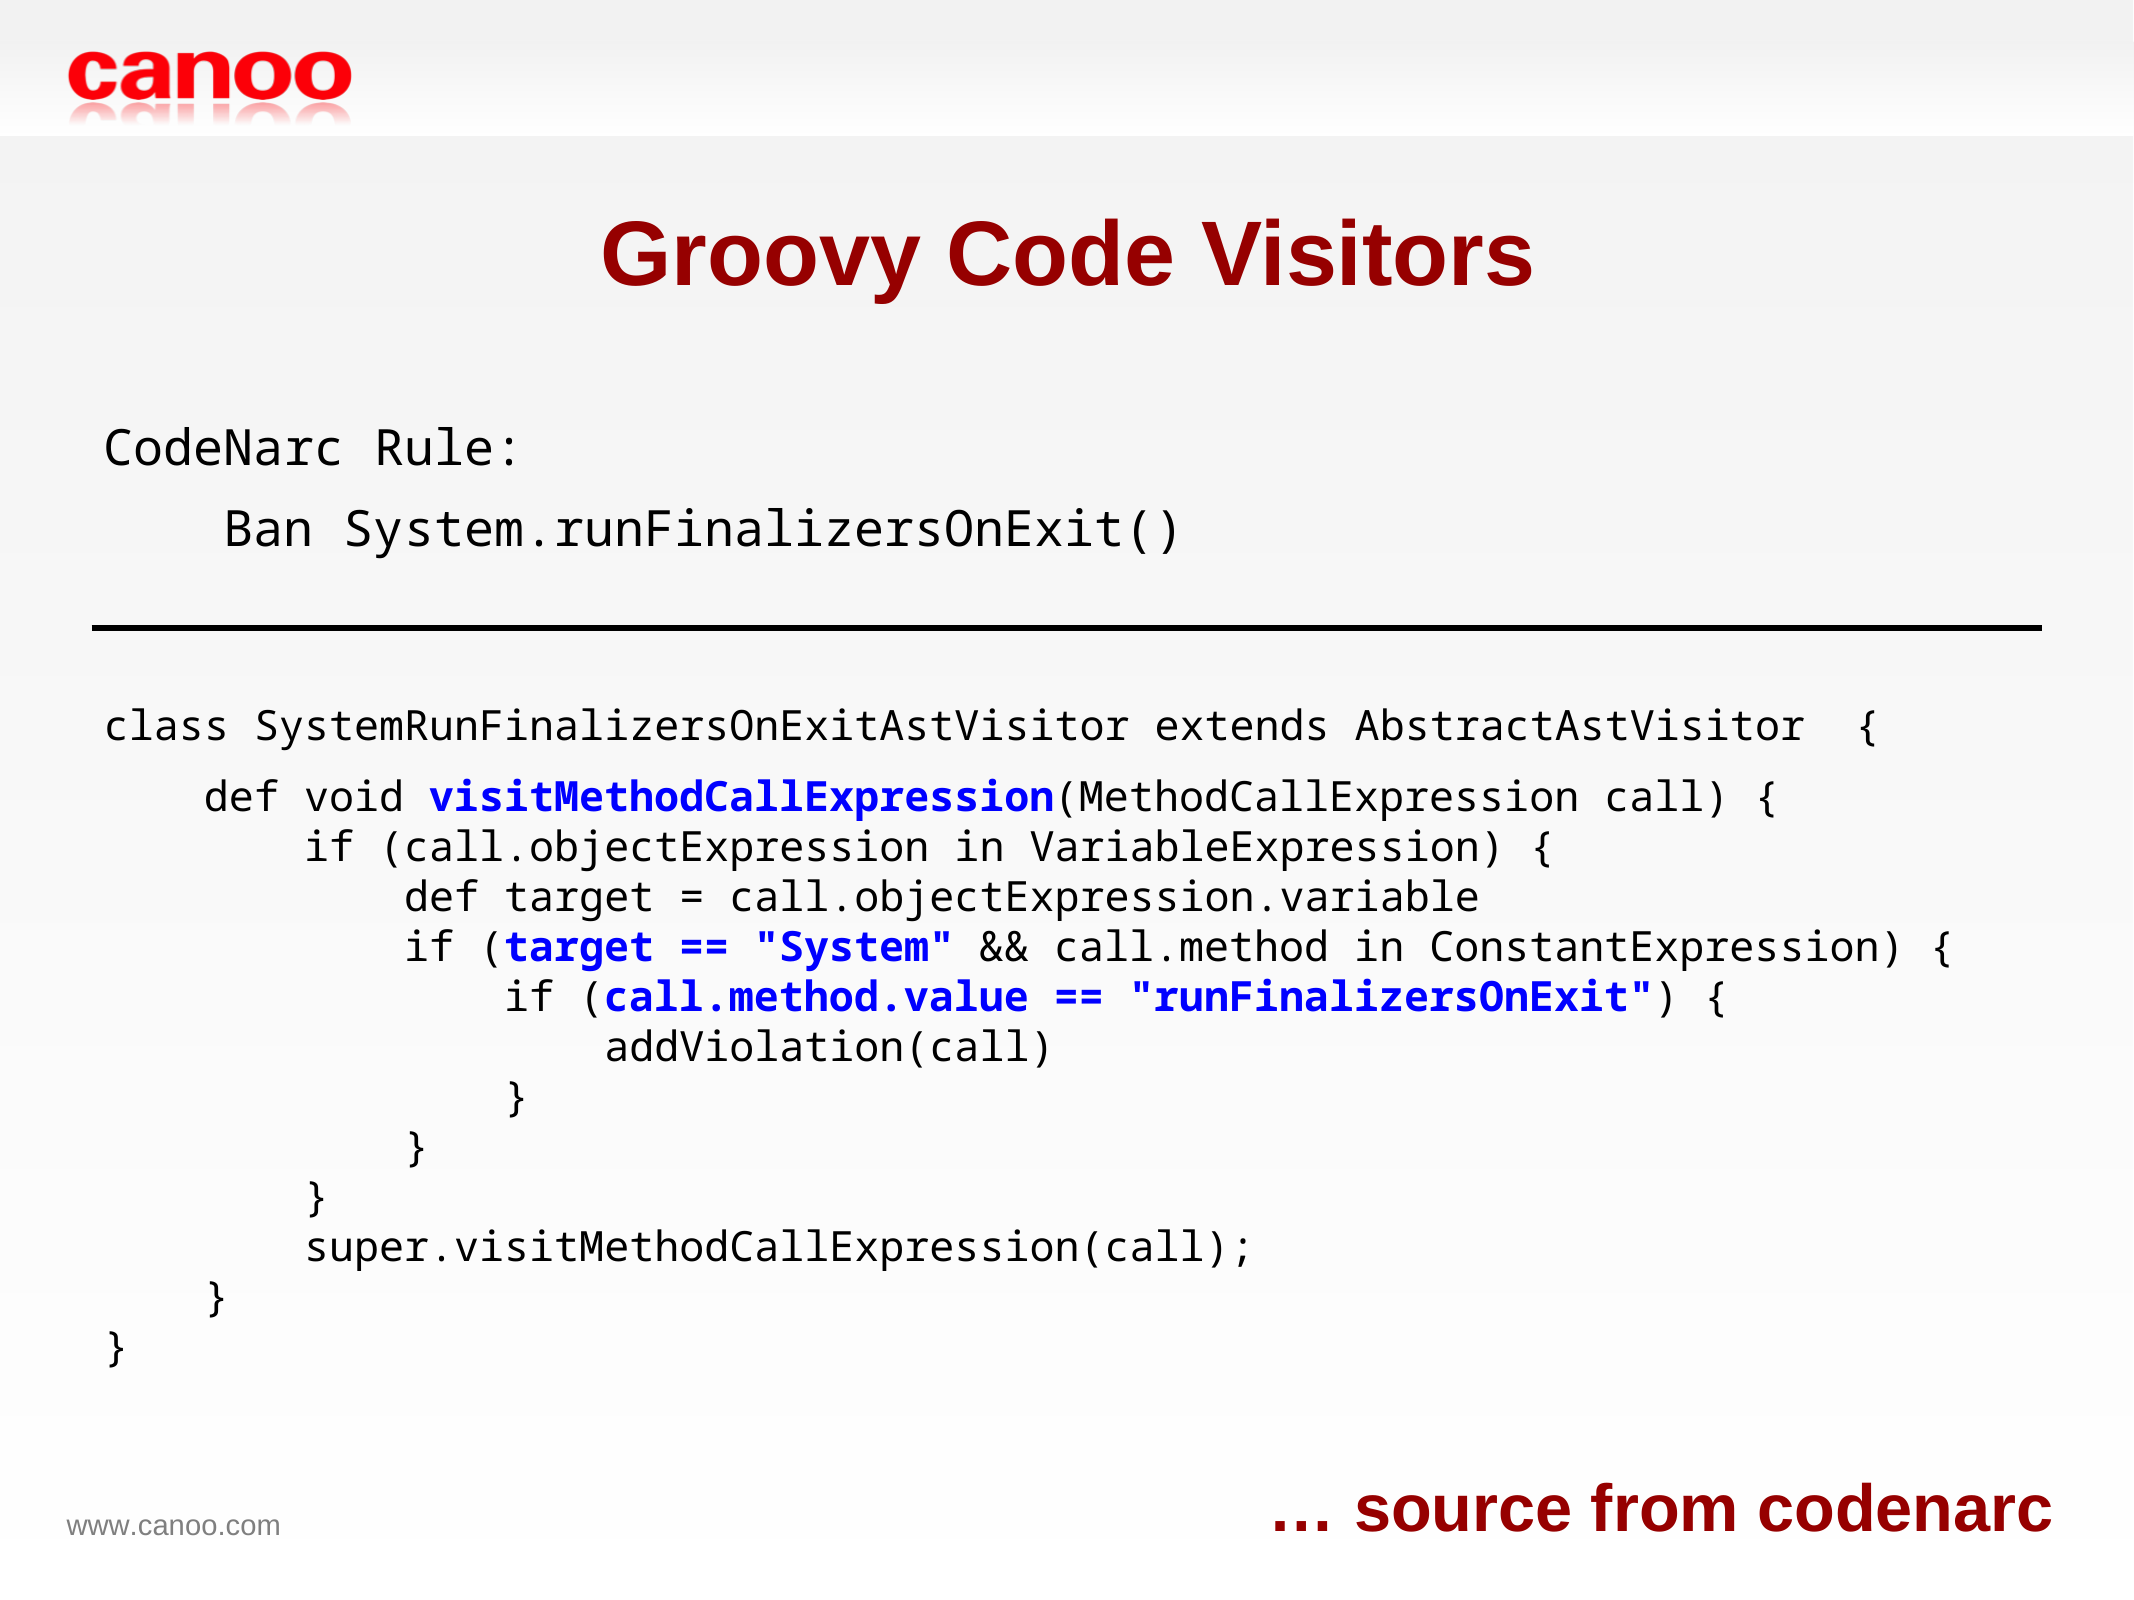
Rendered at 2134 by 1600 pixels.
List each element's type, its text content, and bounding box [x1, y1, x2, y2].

picture [65, 48, 353, 154]
subtitle CodeNarc Rule: Ban System.runFinalizersOnExit() class SystemRunFinalizersOnExitAstVisitor extends AbstractAstVisitor { def void visitMethodCallExpression(MethodCallExpression call) { if (call.objectExpression in VariableExpression) { def target = call.objectExpression.variable if (target == "System" && call.method in ConstantExpression) { if (call.method.value == "runFinalizersOnExit") { addViolation(call) } } } super.visitMethodCallExpression(call); } } [103, 371, 2030, 625]
title Groovy Code Visitors [62, 185, 2075, 313]
title … source from codenarc [49, 1450, 2063, 1560]
subtitle CodeNarc Rule: Ban System.runFinalizersOnExit() class SystemRunFinalizersOnExitAstVisitor extends AbstractAstVisitor { def void visitMethodCallExpression(MethodCallExpression call) { if (call.objectExpression in VariableExpression) { def target = call.objectExpression.variable if (target == "System" && call.method in ConstantExpression) { if (call.method.value == "runFinalizersOnExit") { addViolation(call) } } } super.visitMethodCallExpression(call); } } [103, 631, 2030, 1414]
